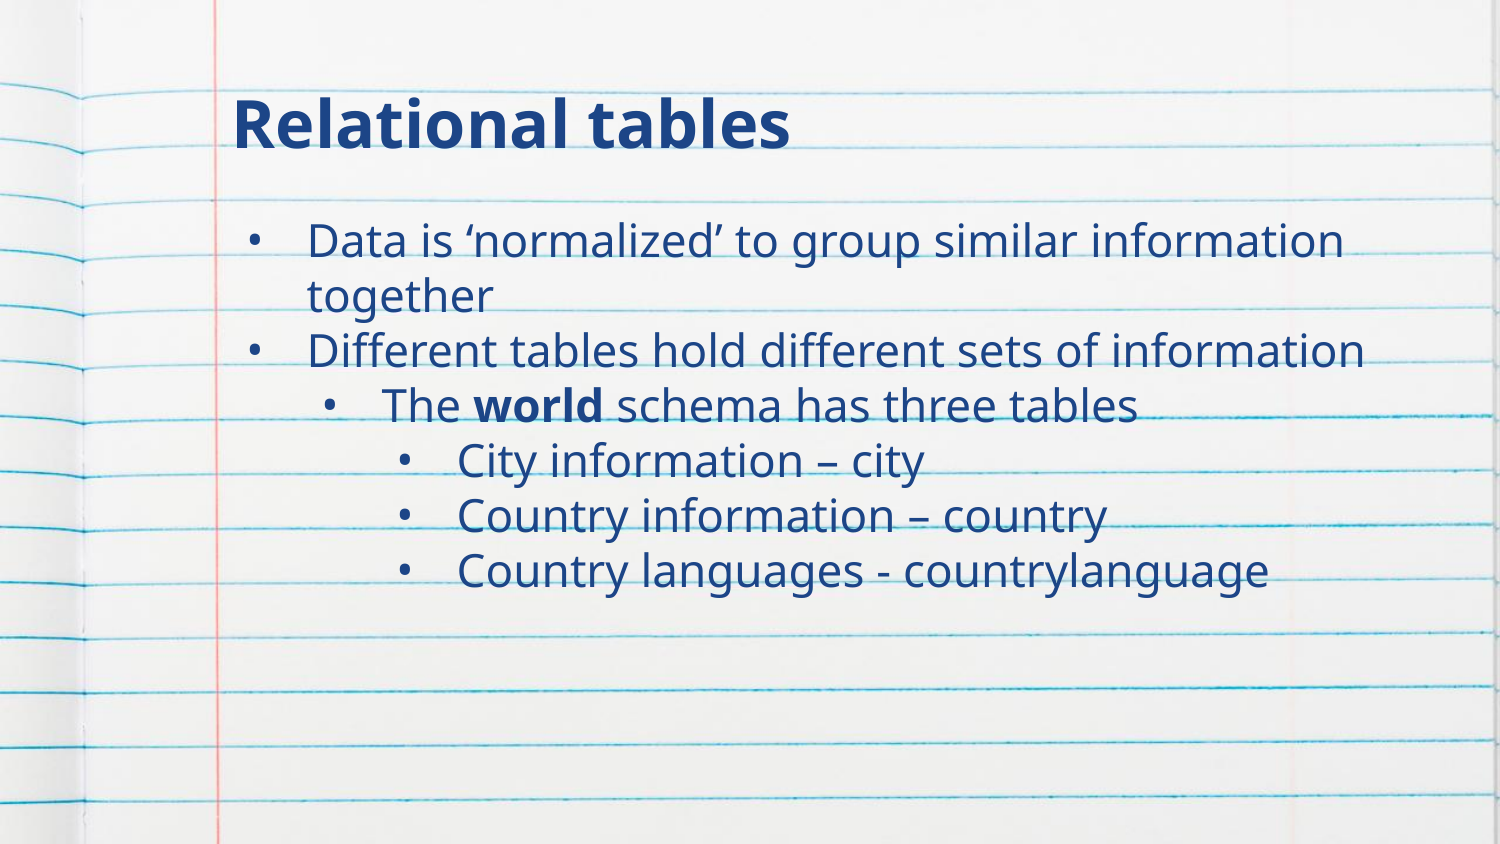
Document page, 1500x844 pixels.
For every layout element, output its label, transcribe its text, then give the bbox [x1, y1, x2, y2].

title Relational tables [231, 21, 1425, 162]
list Data is ‘normalized’ to group similar information together Different tables hold different sets of information The world schema has three tables City information – city Country information – country Country languages - countrylanguage [231, 211, 1425, 748]
picture [0, 0, 1500, 844]
